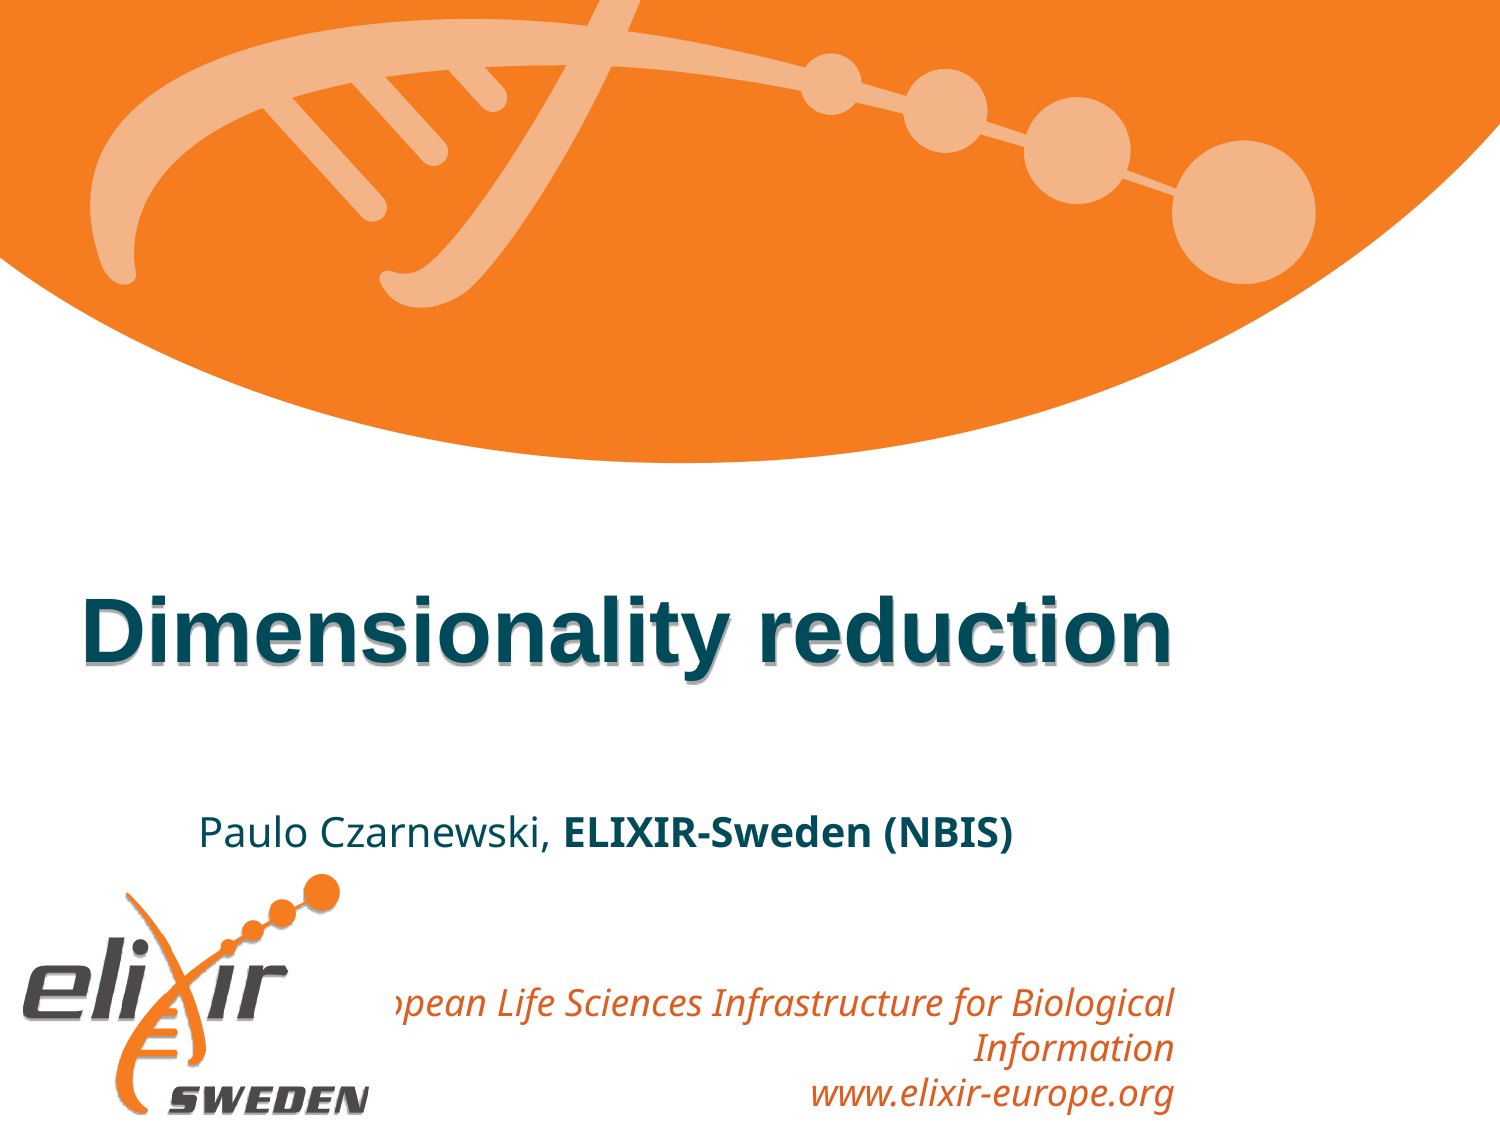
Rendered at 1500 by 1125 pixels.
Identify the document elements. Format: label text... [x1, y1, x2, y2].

text_box Paulo Czarnewski, ELIXIR-Sweden (NBIS) [183, 798, 1447, 976]
title Dimensionality reduction [64, 491, 1447, 761]
picture [23, 874, 369, 1113]
text_box [12, 858, 396, 1125]
